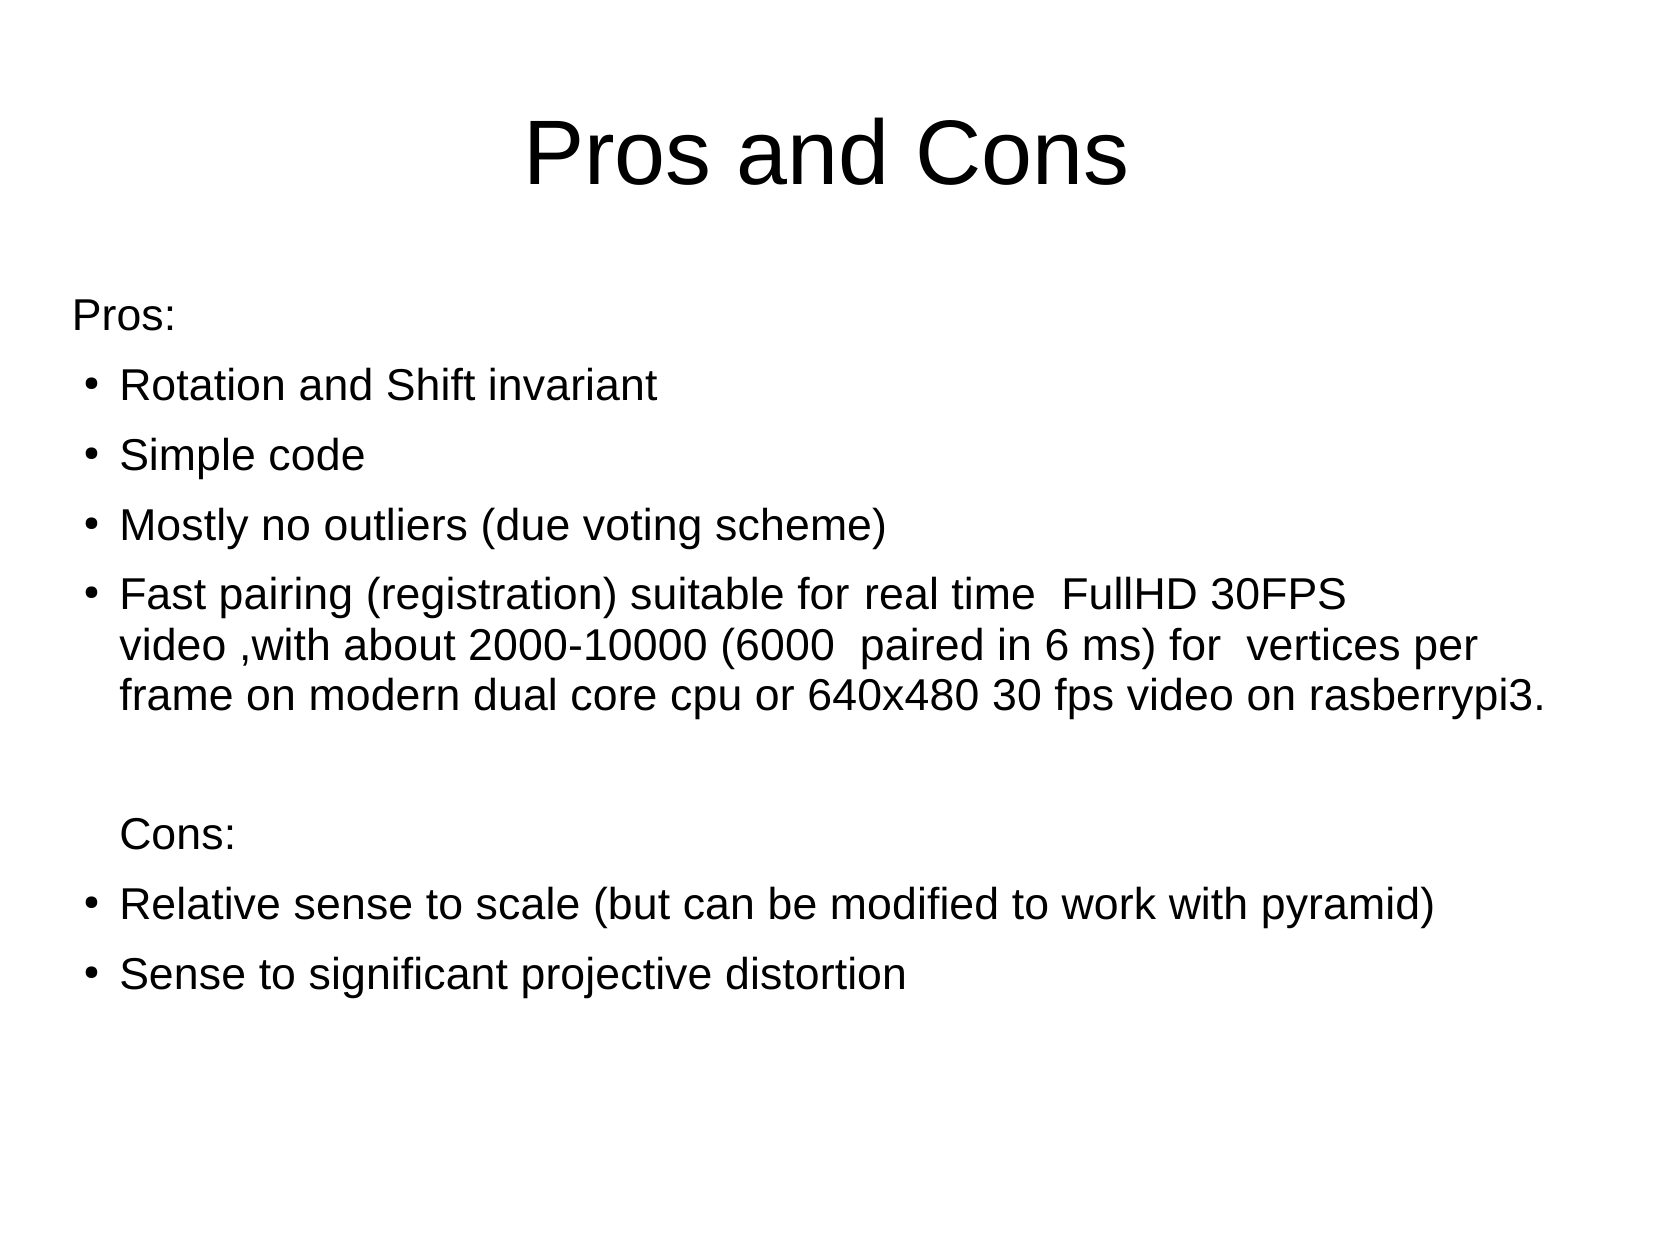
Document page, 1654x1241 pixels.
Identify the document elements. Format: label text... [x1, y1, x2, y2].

list Pros: Rotation and Shift invariant Simple code Mostly no outliers (due voting scheme) Fast pairing (registration) suitable for real time FullHD 30FPS video ,with about 2000-10000 (6000 paired in 6 ms) for vertices per frame on modern dual core cpu or 640x480 30 fps video on rasberrypi3. Cons: Relative sense to scale (but can be modified to work with pyramid) Sense to significant projective distortion [71, 290, 1561, 1010]
title Pros and Cons [82, 49, 1571, 257]
